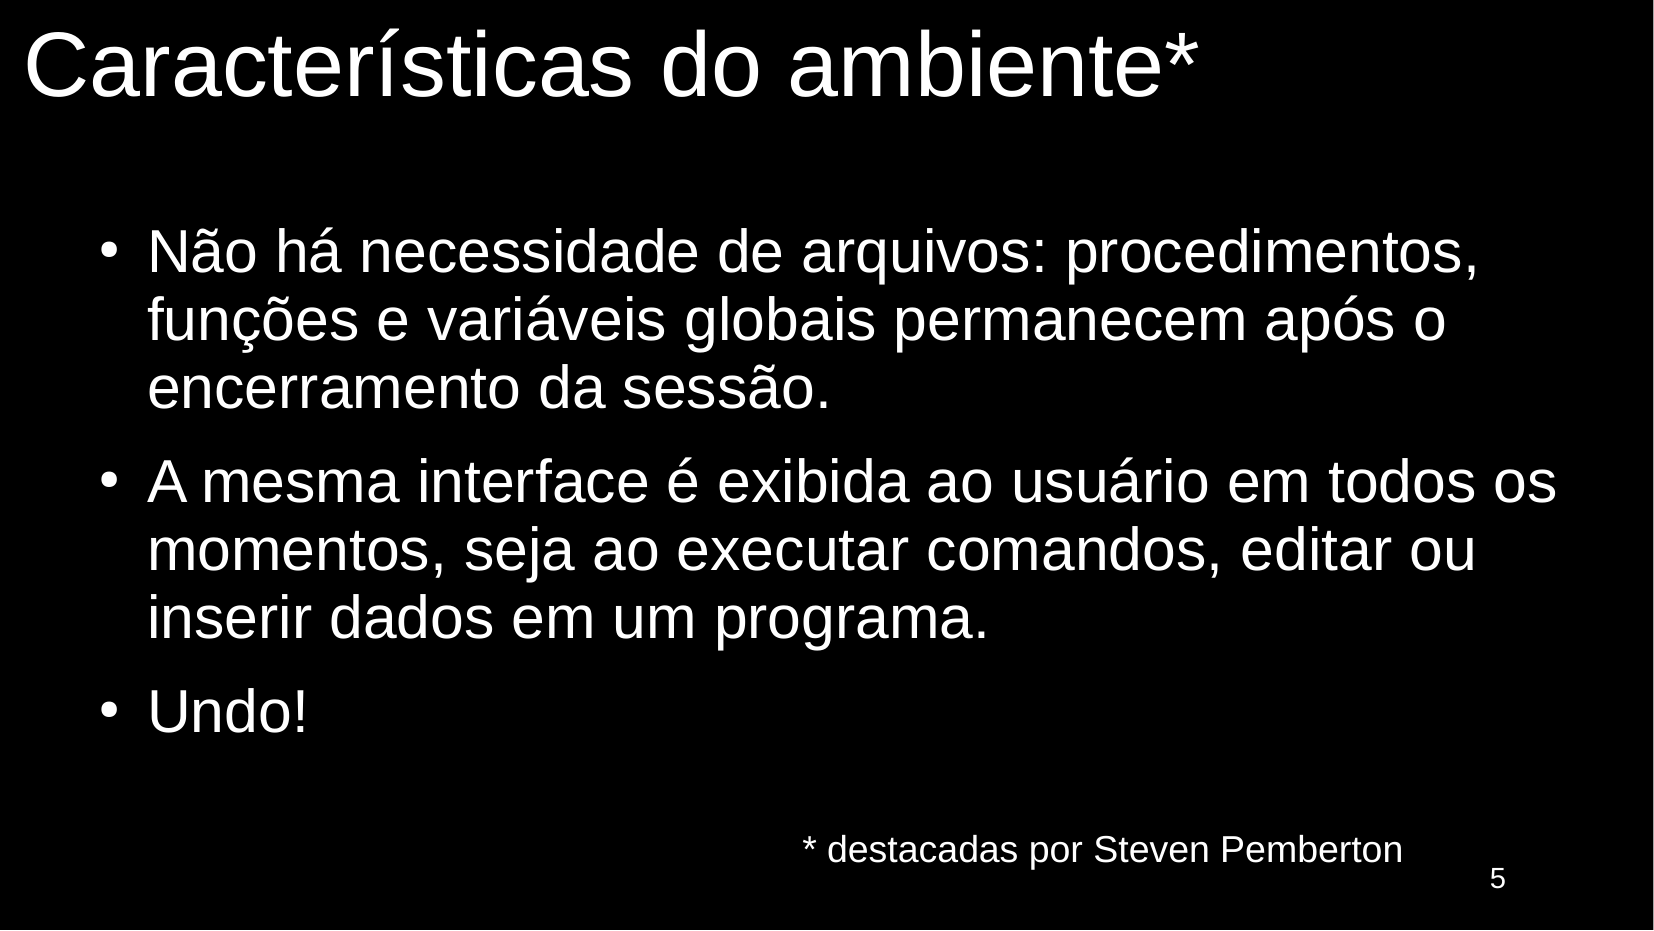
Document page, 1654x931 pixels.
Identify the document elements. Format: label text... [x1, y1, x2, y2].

title Características do ambiente* [23, 11, 1589, 119]
text_box * destacadas por Steven Pemberton [787, 821, 1420, 878]
list Não há necessidade de arquivos: procedimentos, funções e variáveis ​​globais permanecem após o encerramento da sessão. A mesma interface é exibida ao usuário em todos os momentos, seja ao executar comandos, editar ou inserir dados em um programa. Undo! [82, 217, 1571, 758]
